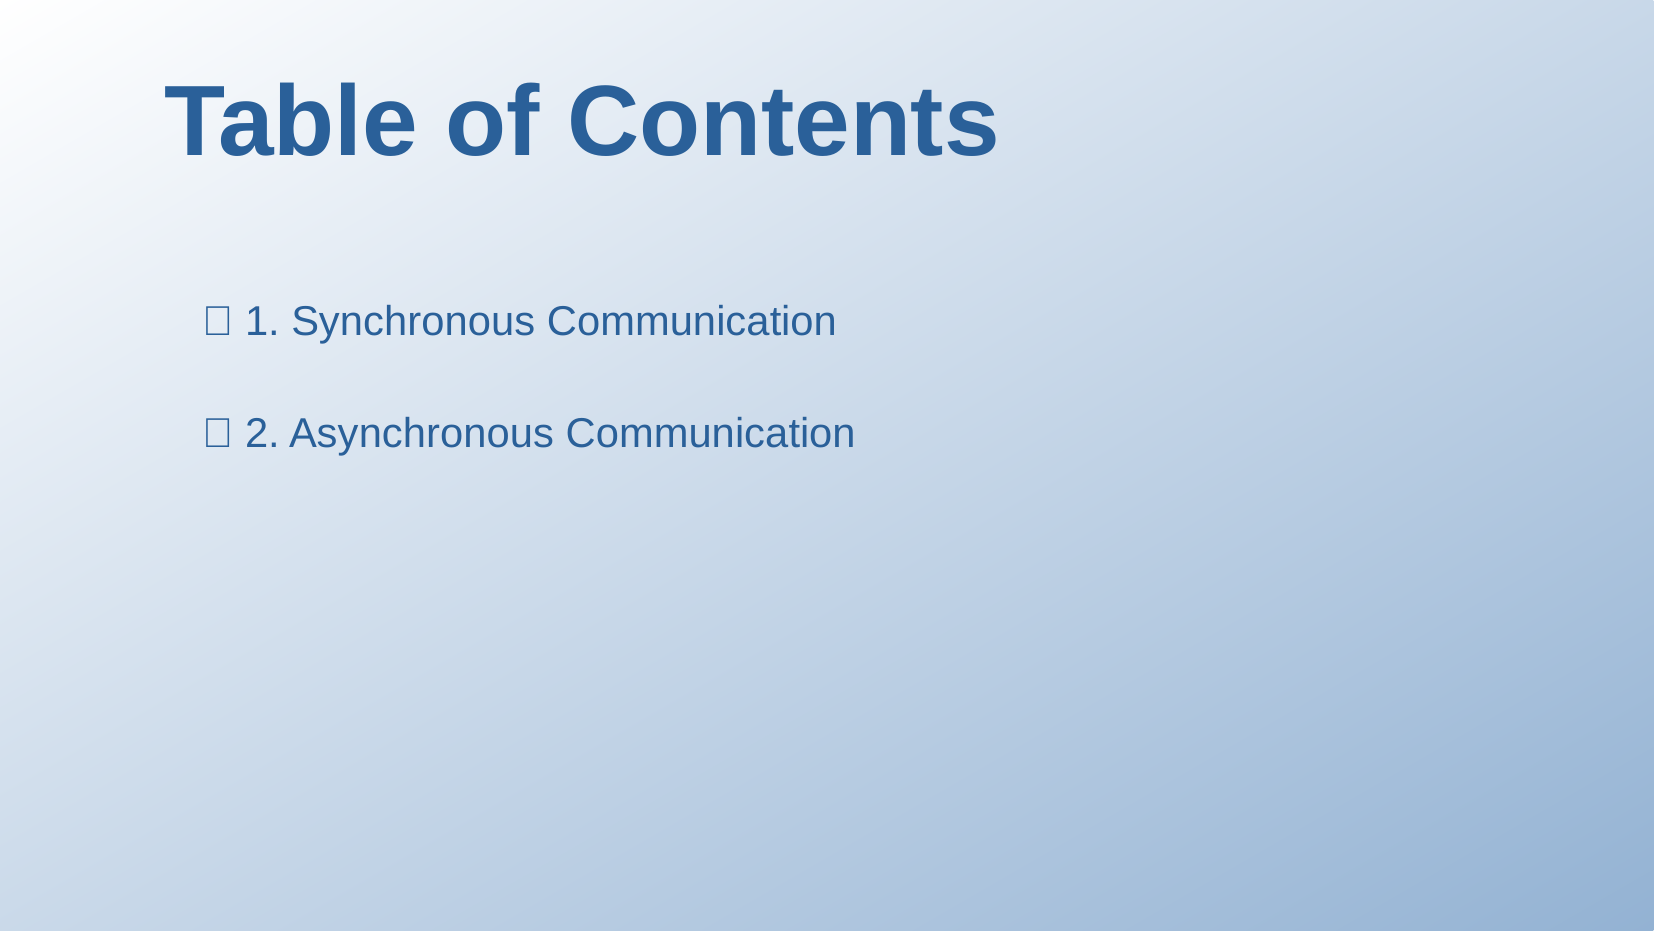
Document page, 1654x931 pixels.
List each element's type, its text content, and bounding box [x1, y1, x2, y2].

text_box 🔄 1. Synchronous Communication [187, 289, 1013, 365]
text_box Table of Contents [149, 57, 1463, 192]
text_box 📡 2. Asynchronous Communication [187, 402, 1350, 464]
